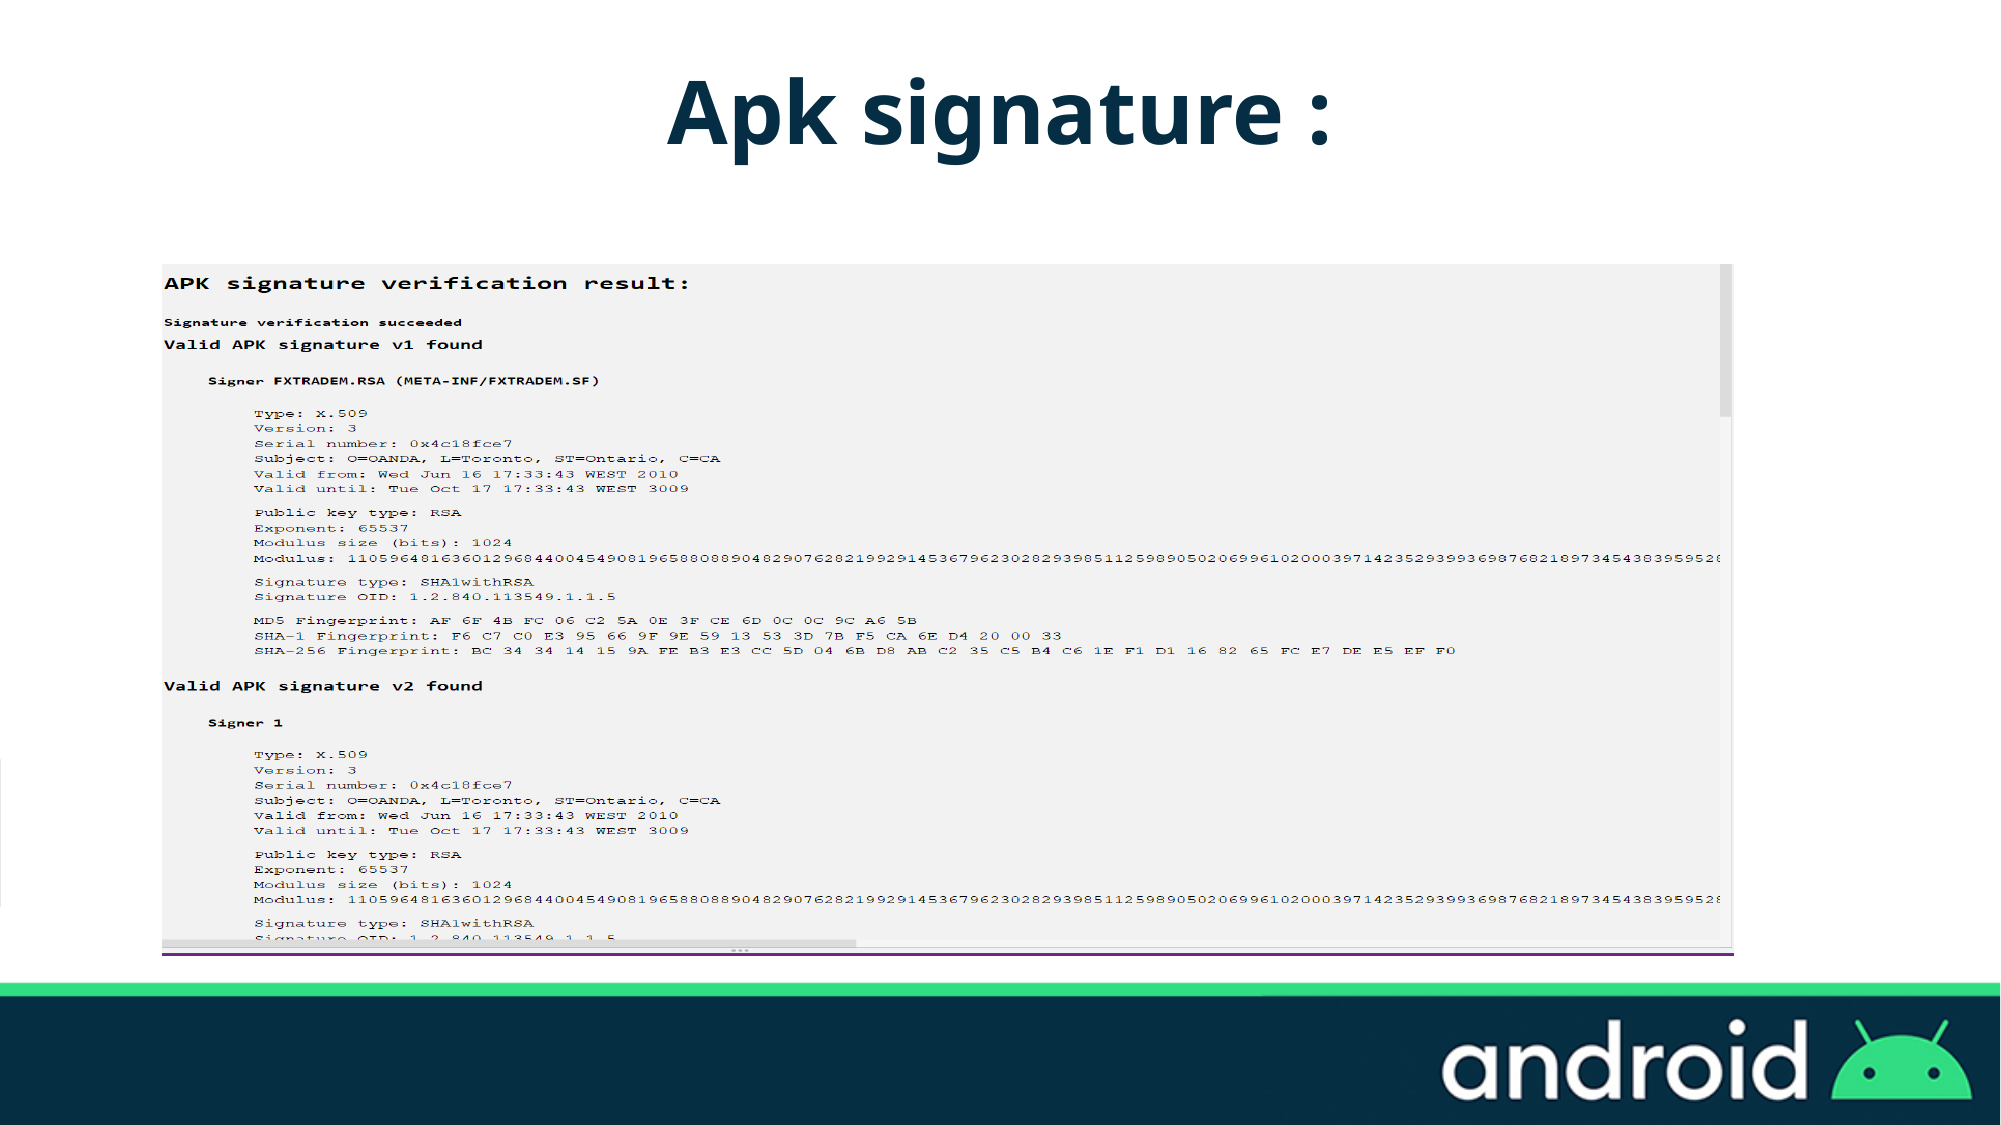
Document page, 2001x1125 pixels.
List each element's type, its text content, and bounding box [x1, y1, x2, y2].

picture [162, 264, 1734, 956]
title Apk signature : [137, 59, 1863, 278]
